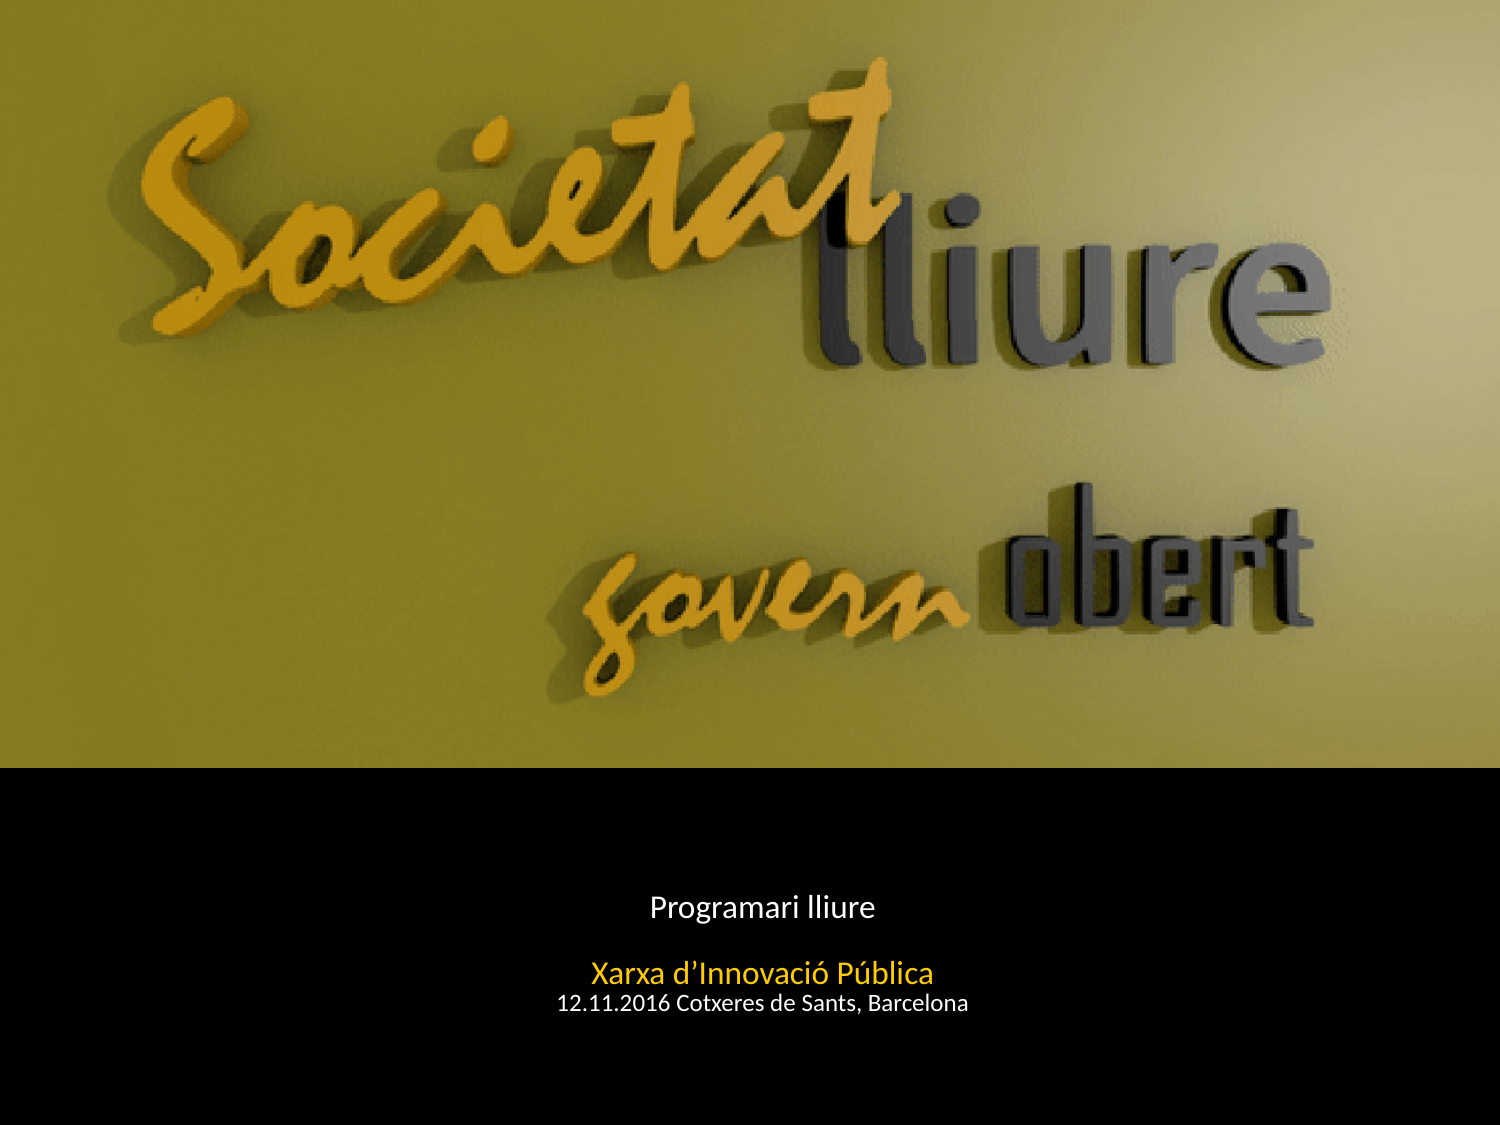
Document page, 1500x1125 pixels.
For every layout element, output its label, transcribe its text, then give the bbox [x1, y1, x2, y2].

picture [0, 0, 1500, 768]
text_box Programari lliure Xarxa d’Innovació Pública 12.11.2016 Cotxeres de Sants, Barcelona [389, 885, 1137, 1054]
